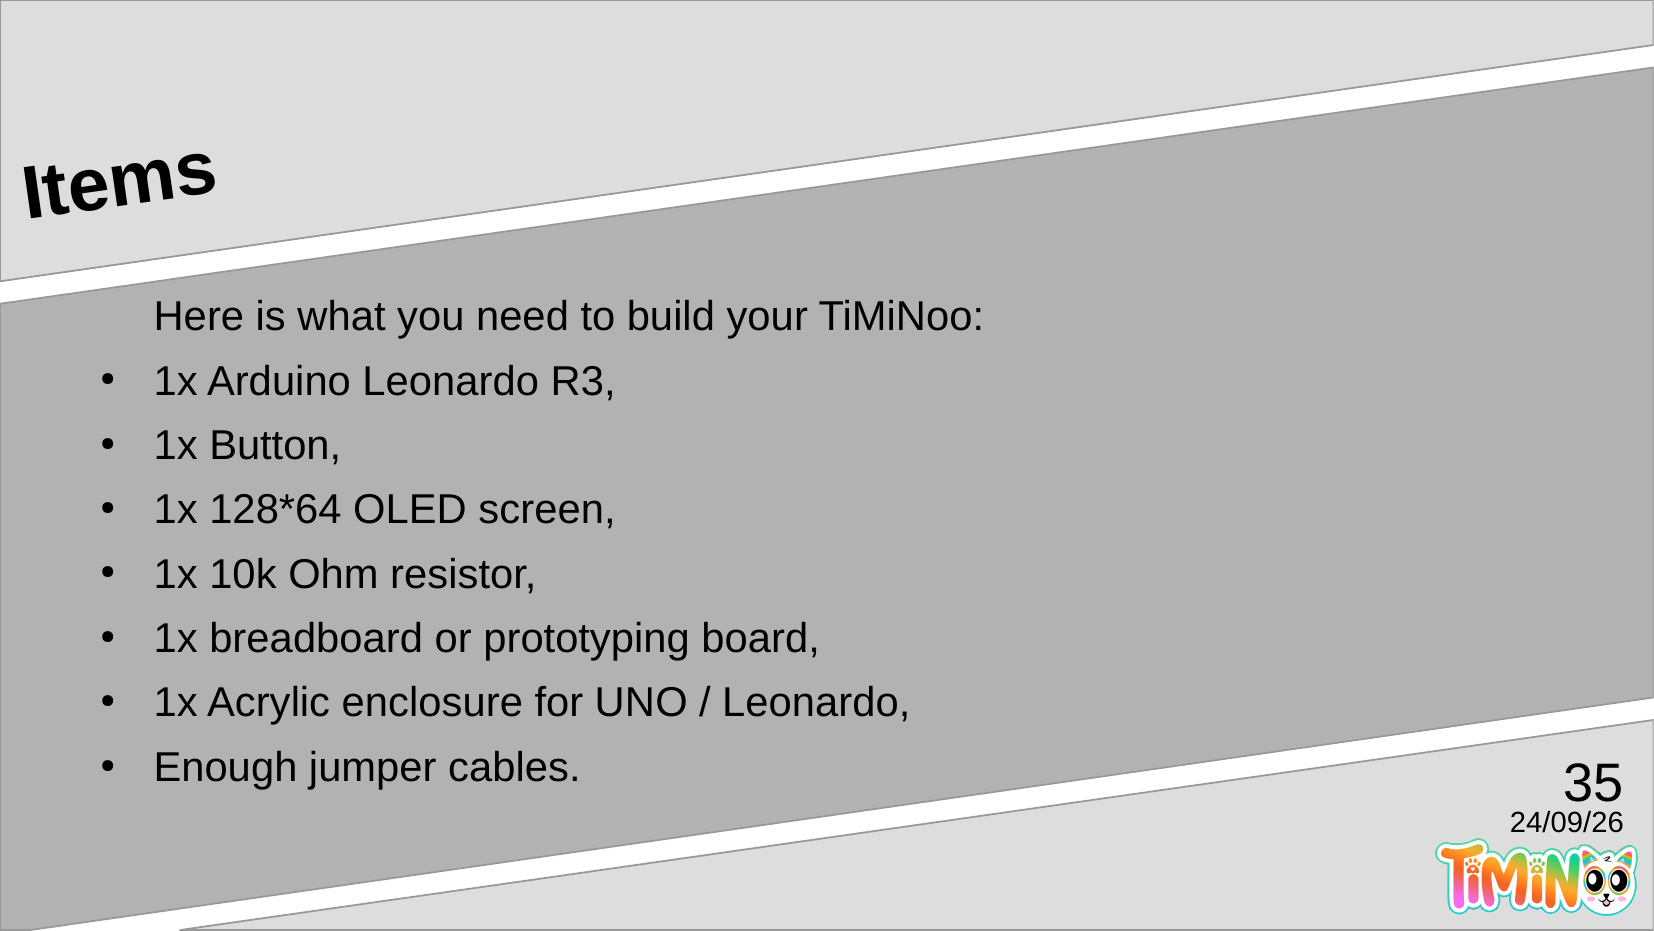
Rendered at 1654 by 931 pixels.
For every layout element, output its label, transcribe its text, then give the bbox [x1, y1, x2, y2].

title Items [11, 0, 1496, 272]
picture [1435, 838, 1638, 916]
list Here is what you need to build your TiMiNoo: 1x Arduino Leonardo R3, 1x Button, 1x 128*64 OLED screen, 1x 10k Ohm resistor, 1x breadboard or prototyping board, 1x Acrylic enclosure for UNO / Leonardo, Enough jumper cables. [82, 292, 1538, 833]
